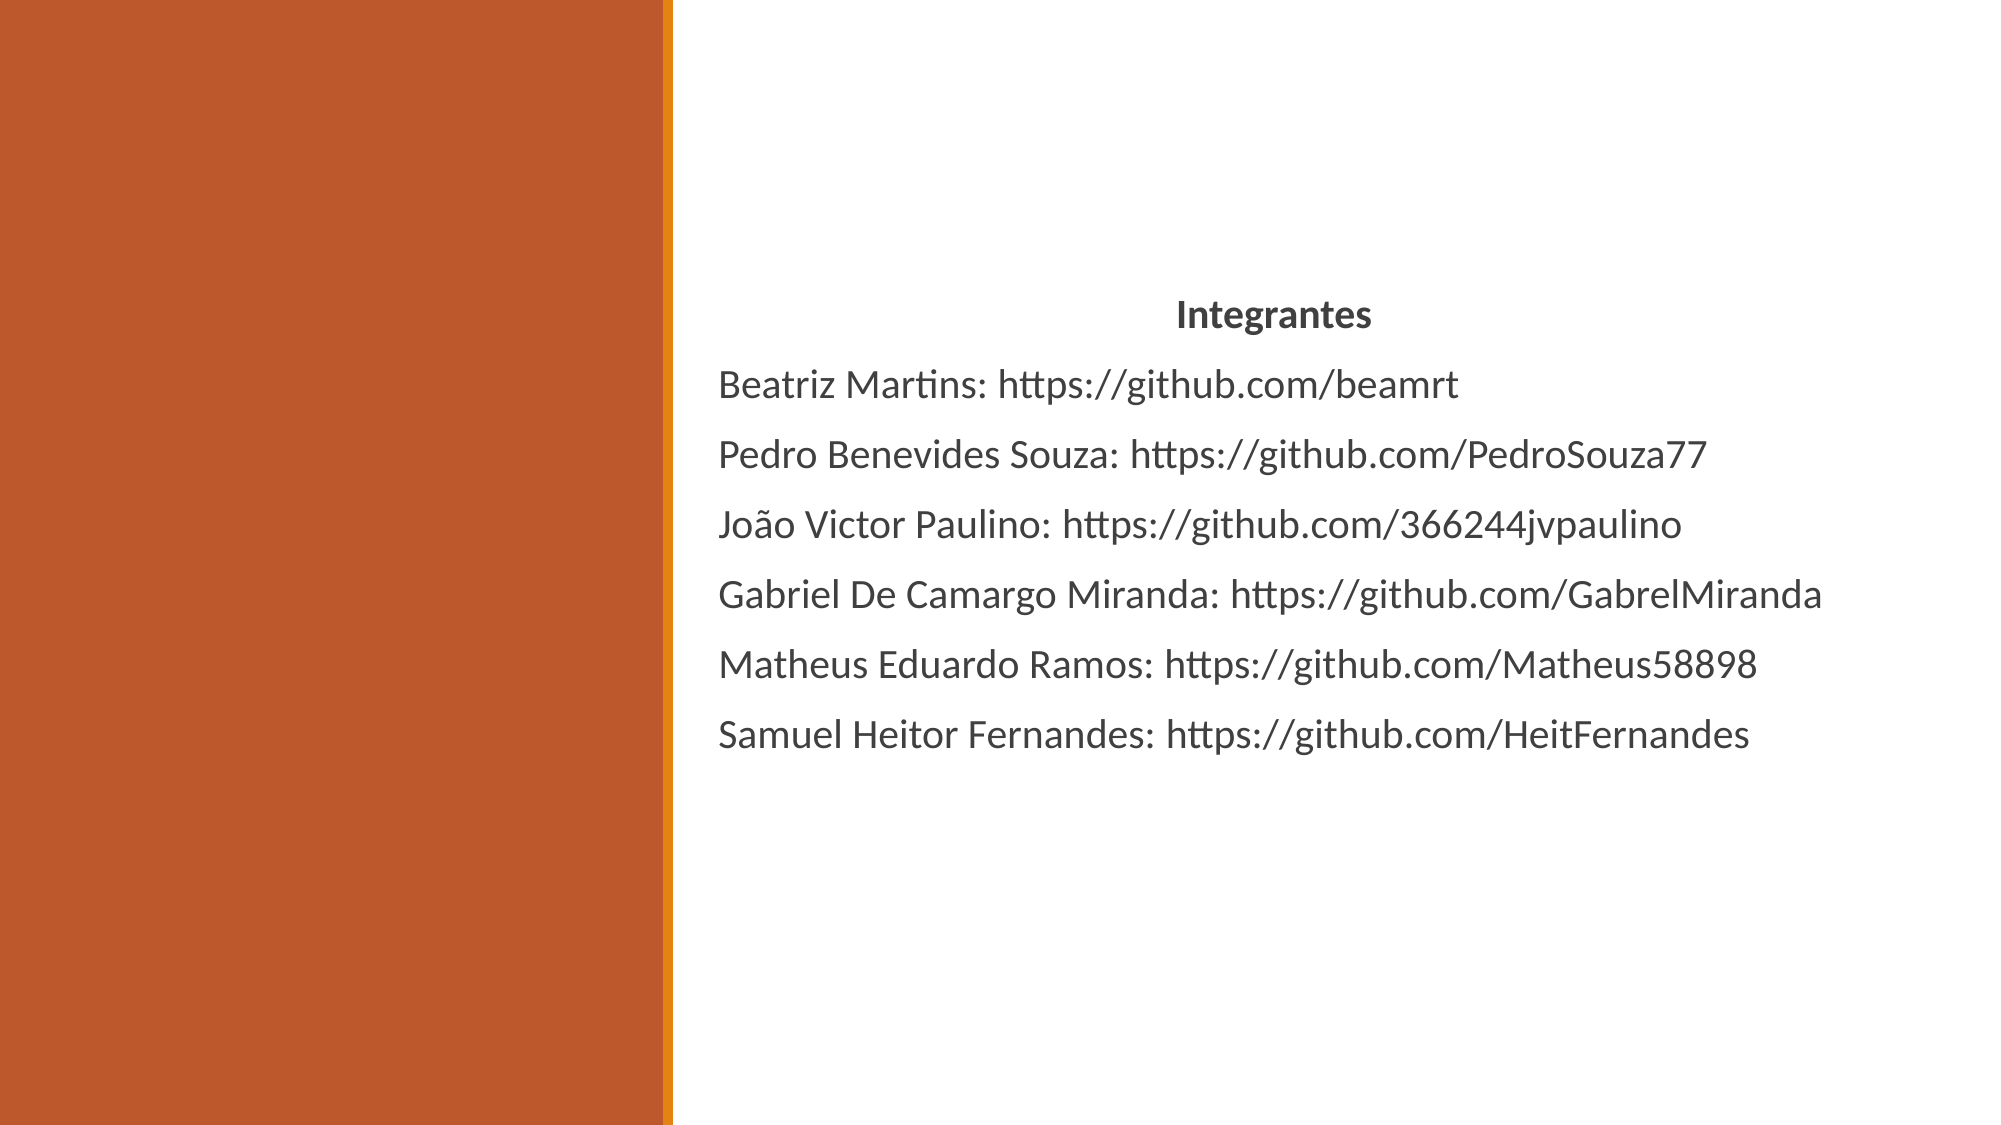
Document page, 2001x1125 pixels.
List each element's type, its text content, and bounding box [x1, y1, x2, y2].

text_box [0, 0, 1999, 1125]
list Integrantes Beatriz Martins: https://github.com/beamrt Pedro Benevides Souza: https://github.com/PedroSouza77 João Victor Paulino: https://github.com/366244jvpaulino Gabriel De Camargo Miranda: https://github.com/GabrelMiranda Matheus Eduardo Ramos: https://github.com/Matheus58898 Samuel Heitor Fernandes: https://github.com/HeitFernandes [703, 93, 1831, 1026]
